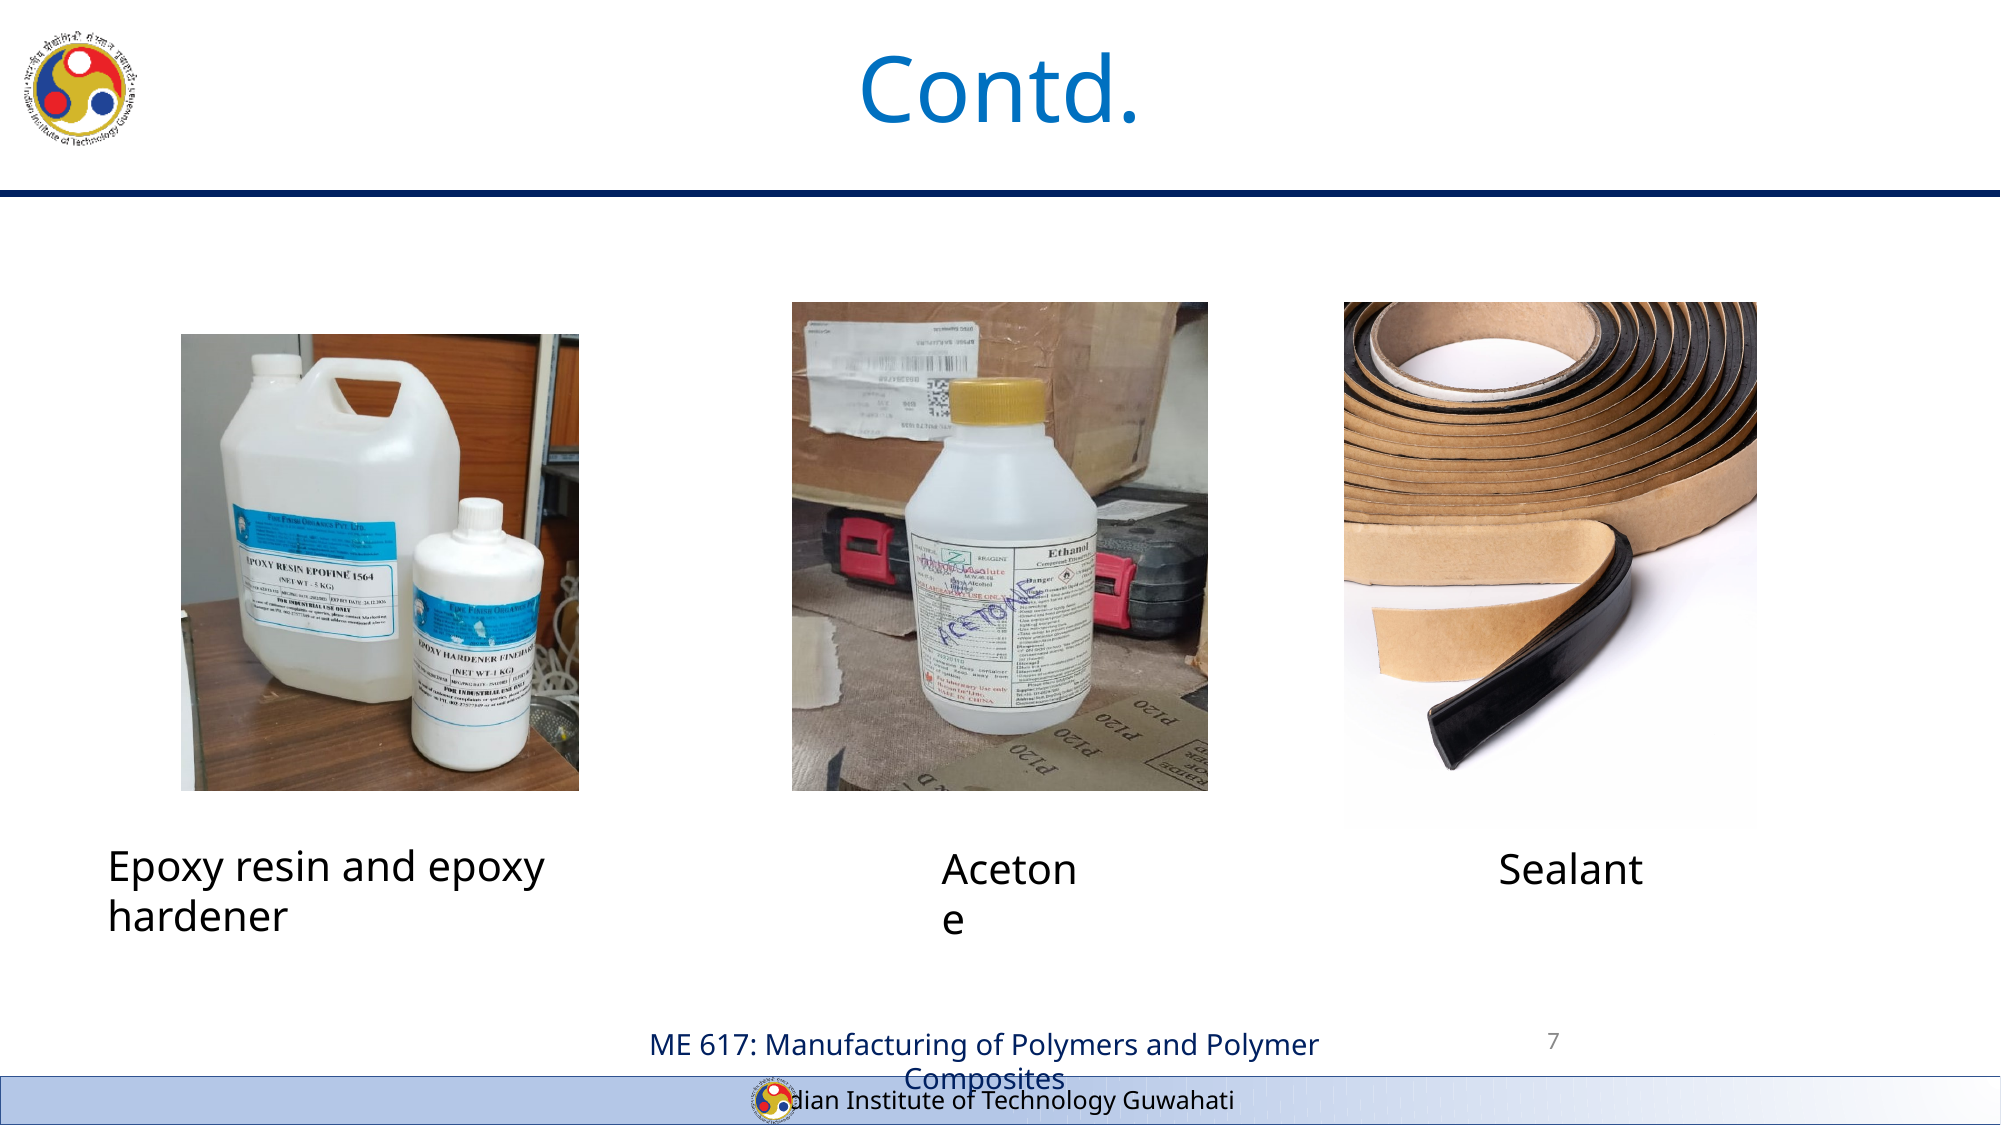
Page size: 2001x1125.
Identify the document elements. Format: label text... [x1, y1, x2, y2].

text_box Sealant [1483, 835, 1634, 947]
text_box [1531, 1009, 1982, 1070]
title Contd. [137, 36, 1863, 165]
picture [792, 302, 1208, 791]
text_box Acetone [926, 835, 1115, 901]
picture [1344, 302, 1757, 829]
text_box Epoxy resin and epoxy hardener [92, 832, 731, 899]
picture [181, 334, 579, 791]
